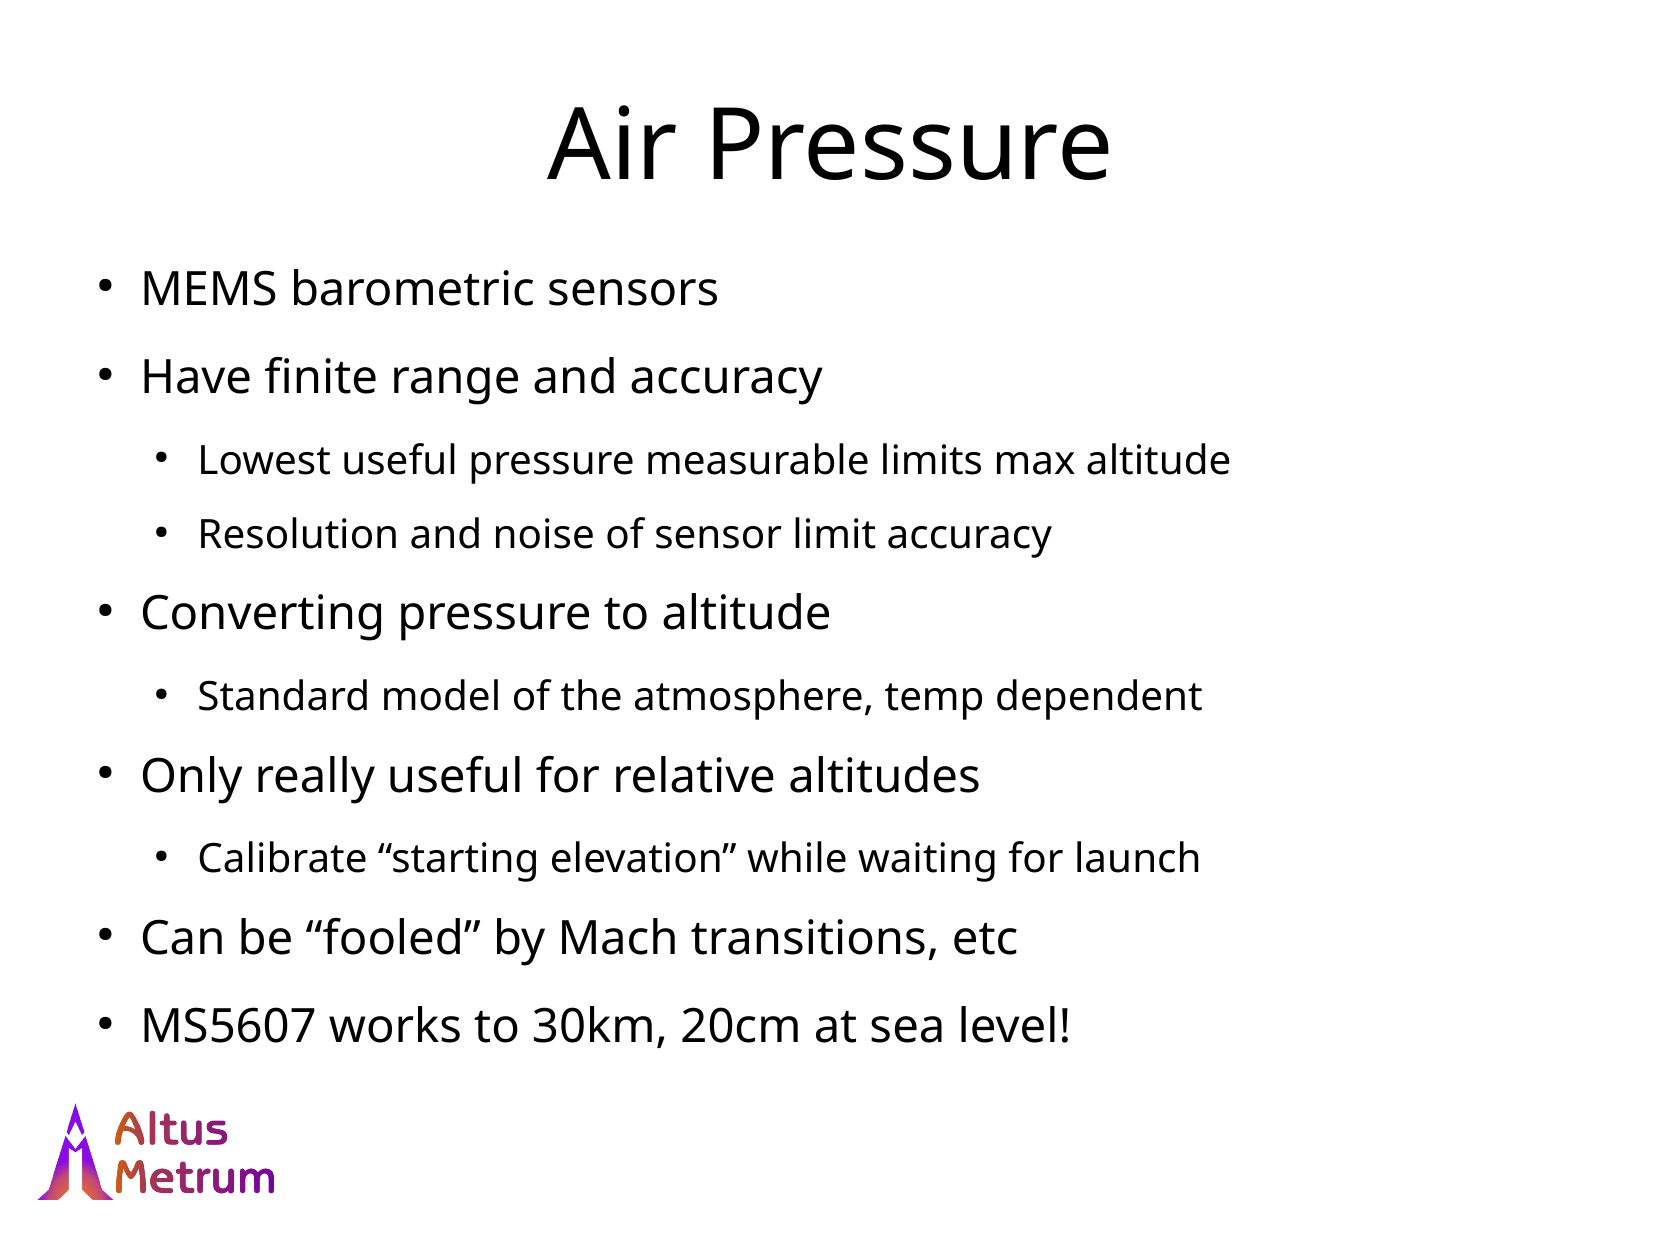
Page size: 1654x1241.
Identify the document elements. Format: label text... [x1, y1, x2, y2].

list MEMS barometric sensors Have finite range and accuracy Lowest useful pressure measurable limits max altitude Resolution and noise of sensor limit accuracy Converting pressure to altitude Standard model of the atmosphere, temp dependent Only really useful for relative altitudes Calibrate “starting elevation” while waiting for launch Can be “fooled” by Mach transitions, etc MS5607 works to 30km, 20cm at sea level! [82, 254, 1571, 1059]
picture [37, 1103, 274, 1200]
title Air Pressure [86, 55, 1576, 226]
